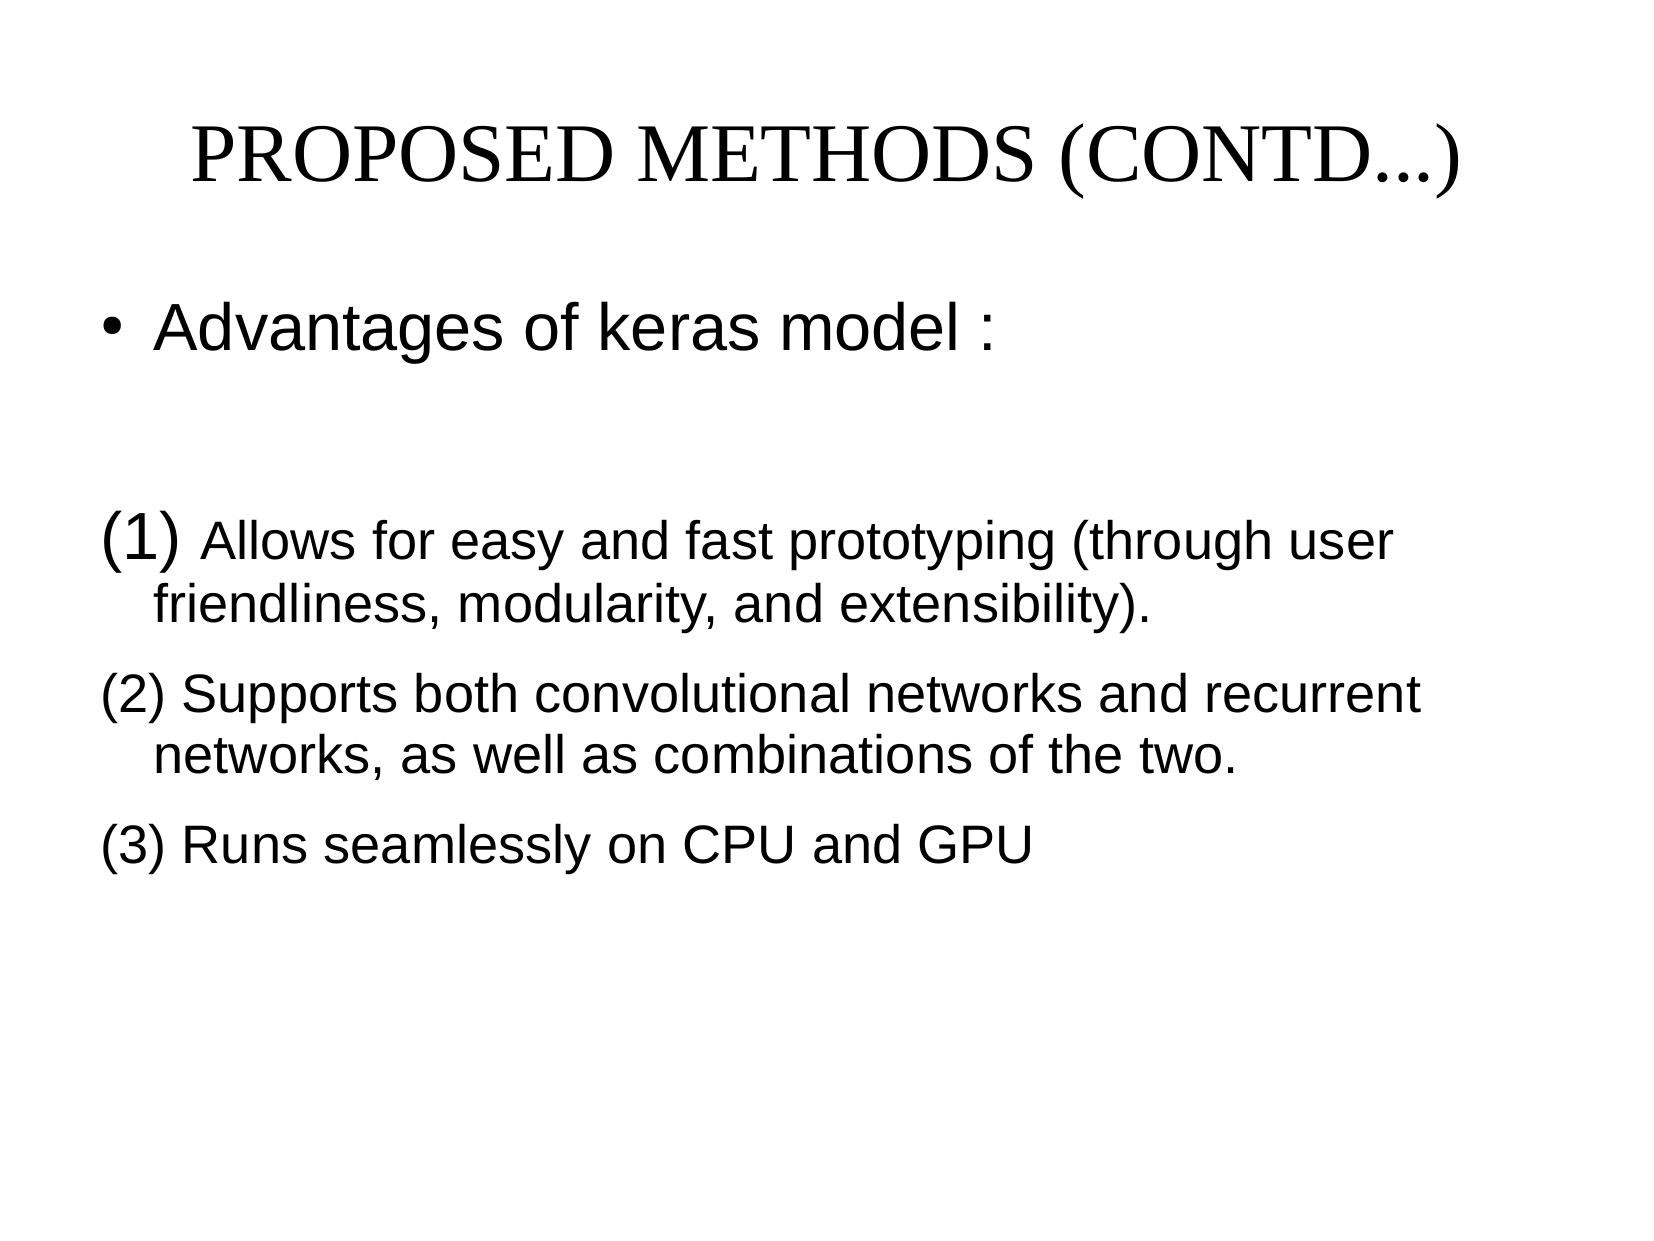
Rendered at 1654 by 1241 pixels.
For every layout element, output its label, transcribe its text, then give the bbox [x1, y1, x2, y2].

list Advantages of keras model : Allows for easy and fast prototyping (through user friendliness, modularity, and extensibility). Supports both convolutional networks and recurrent networks, as well as combinations of the two. Runs seamlessly on CPU and GPU [82, 290, 1571, 1010]
title PROPOSED METHODS (CONTD...) [82, 49, 1571, 257]
